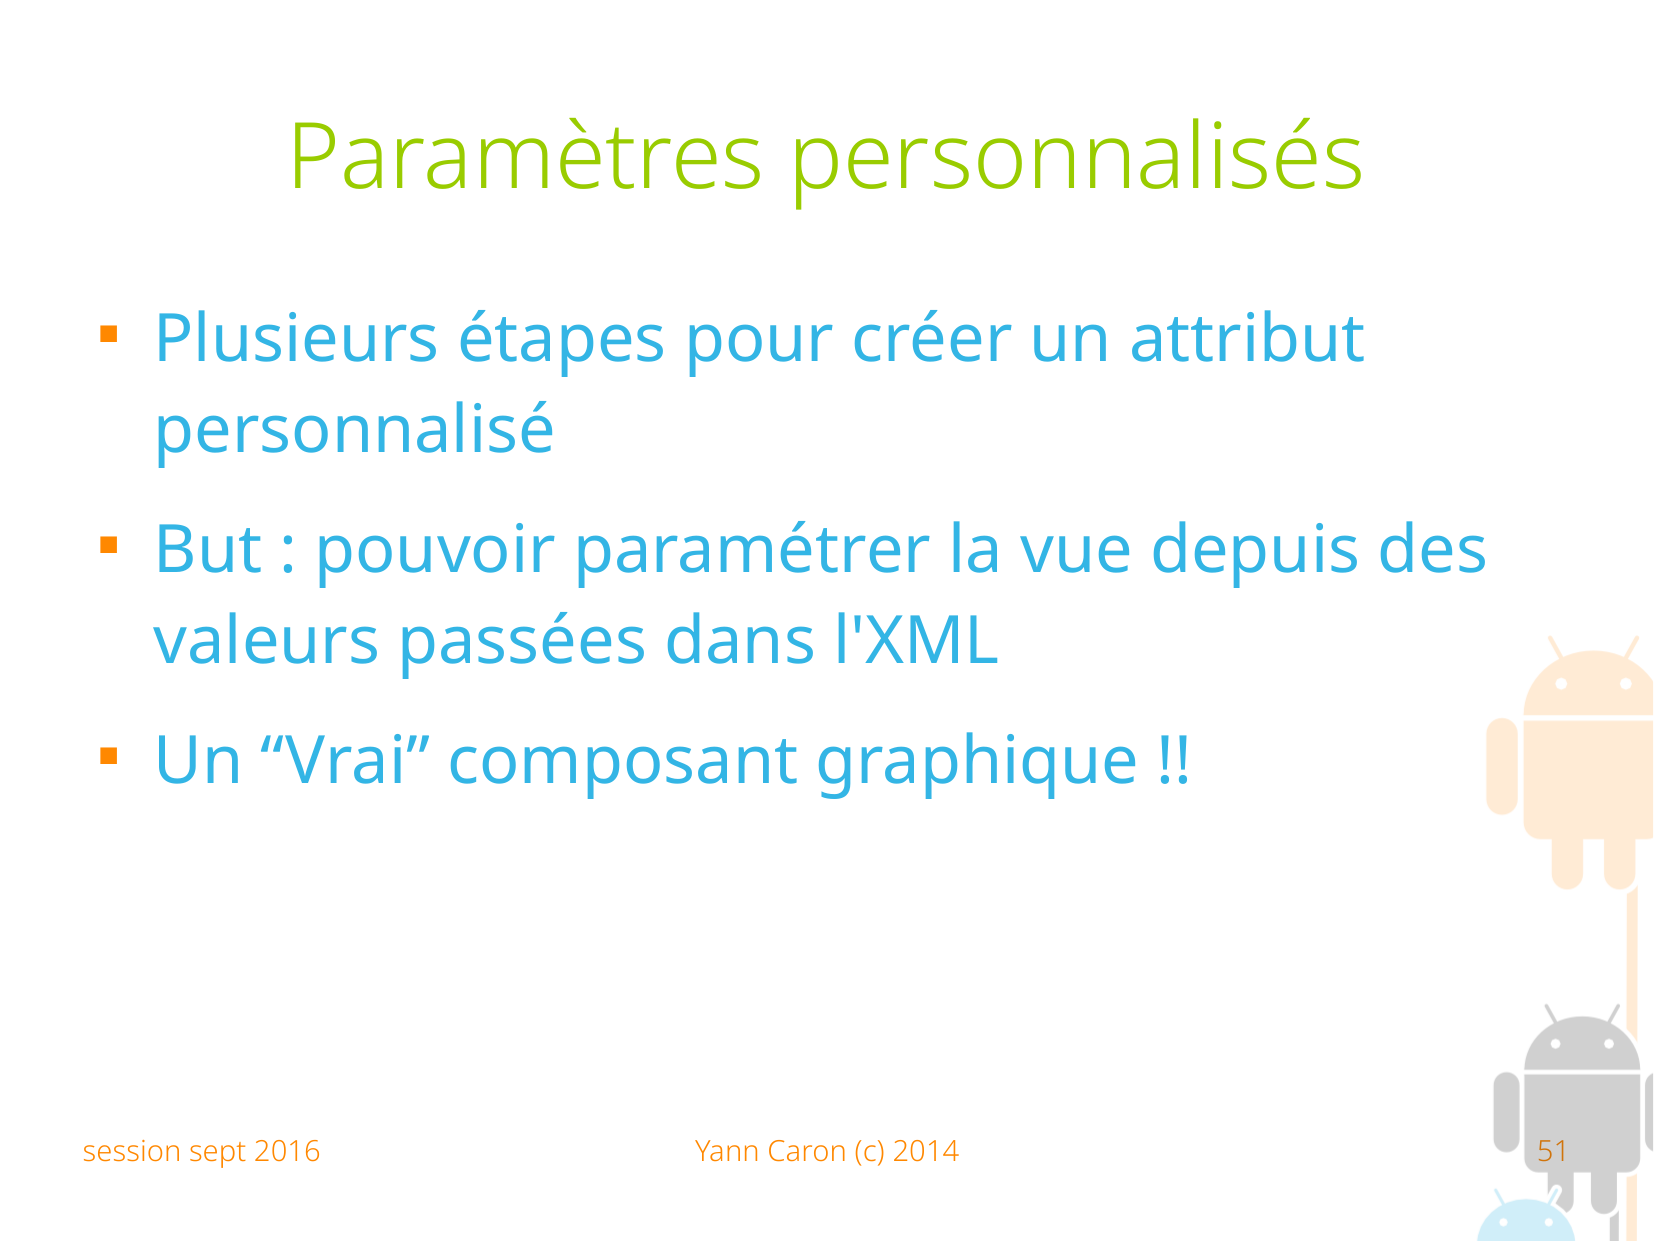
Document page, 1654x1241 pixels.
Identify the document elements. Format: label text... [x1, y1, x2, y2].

title Paramètres personnalisés [82, 49, 1571, 257]
list Plusieurs étapes pour créer un attribut personnalisé But : pouvoir paramétrer la vue depuis des valeurs passées dans l'XML Un “Vrai” composant graphique !! [82, 290, 1571, 1010]
picture [240, 423, 1654, 1241]
